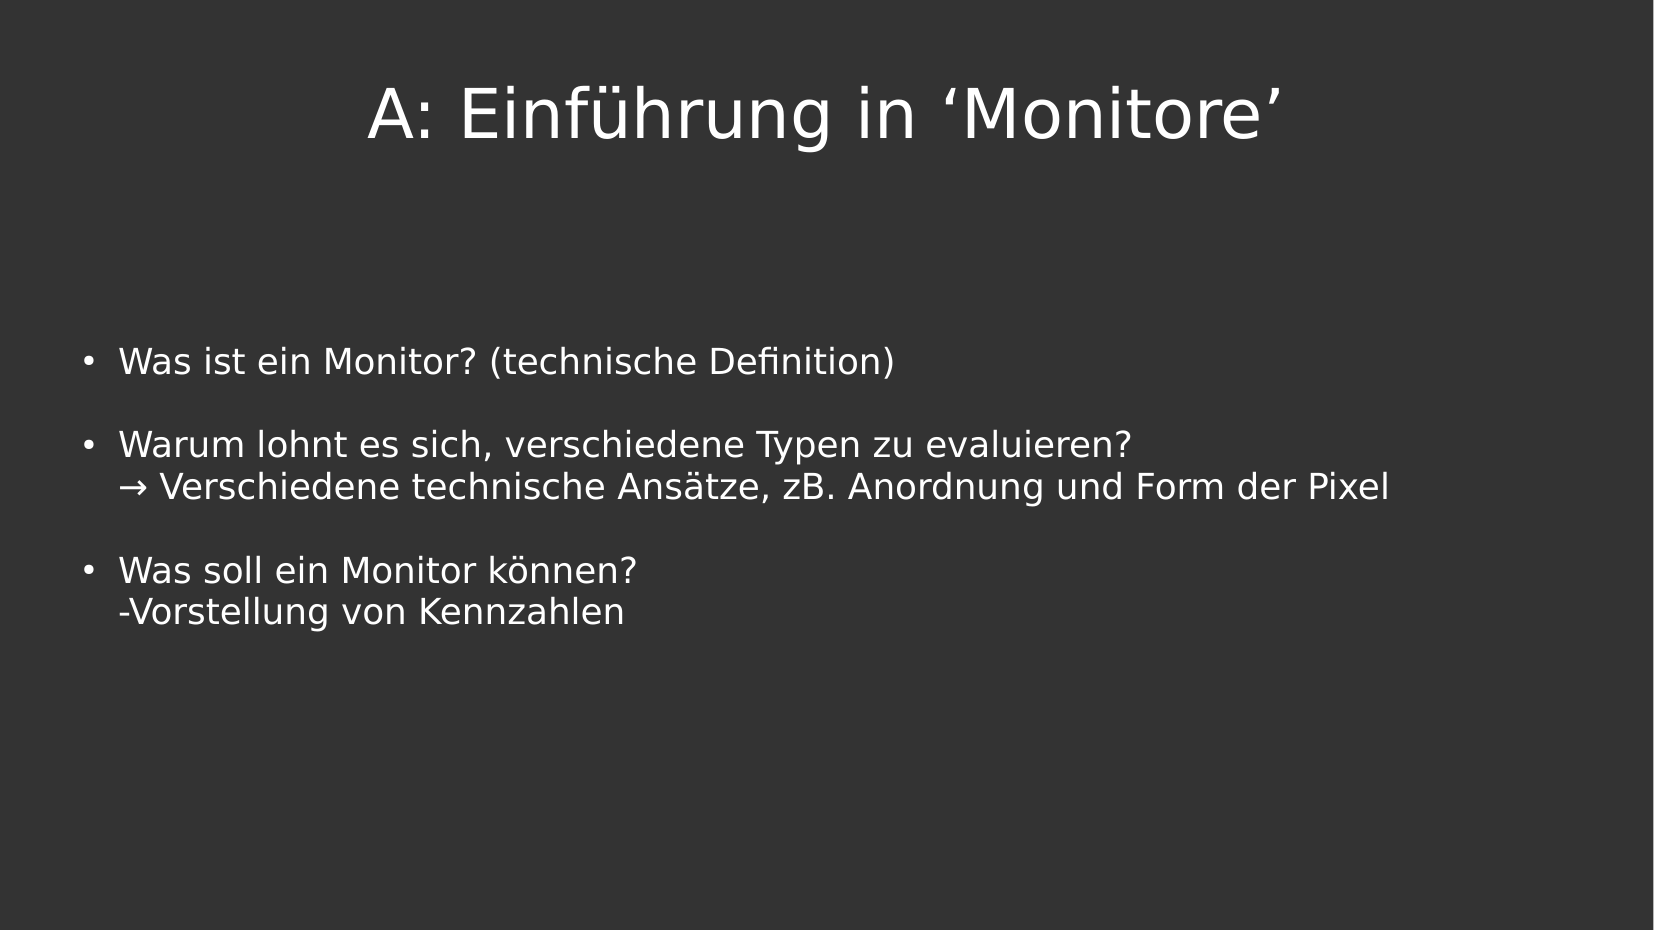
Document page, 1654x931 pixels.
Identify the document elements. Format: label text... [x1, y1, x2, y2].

subtitle Was ist ein Monitor? (technische Definition) Warum lohnt es sich, verschiedene Typen zu evaluieren? → Verschiedene technische Ansätze, zB. Anordnung und Form der Pixel Was soll ein Monitor können? -Vorstellung von Kennzahlen [82, 217, 1571, 758]
title A: Einführung in ‘Monitore’ [82, 37, 1571, 193]
